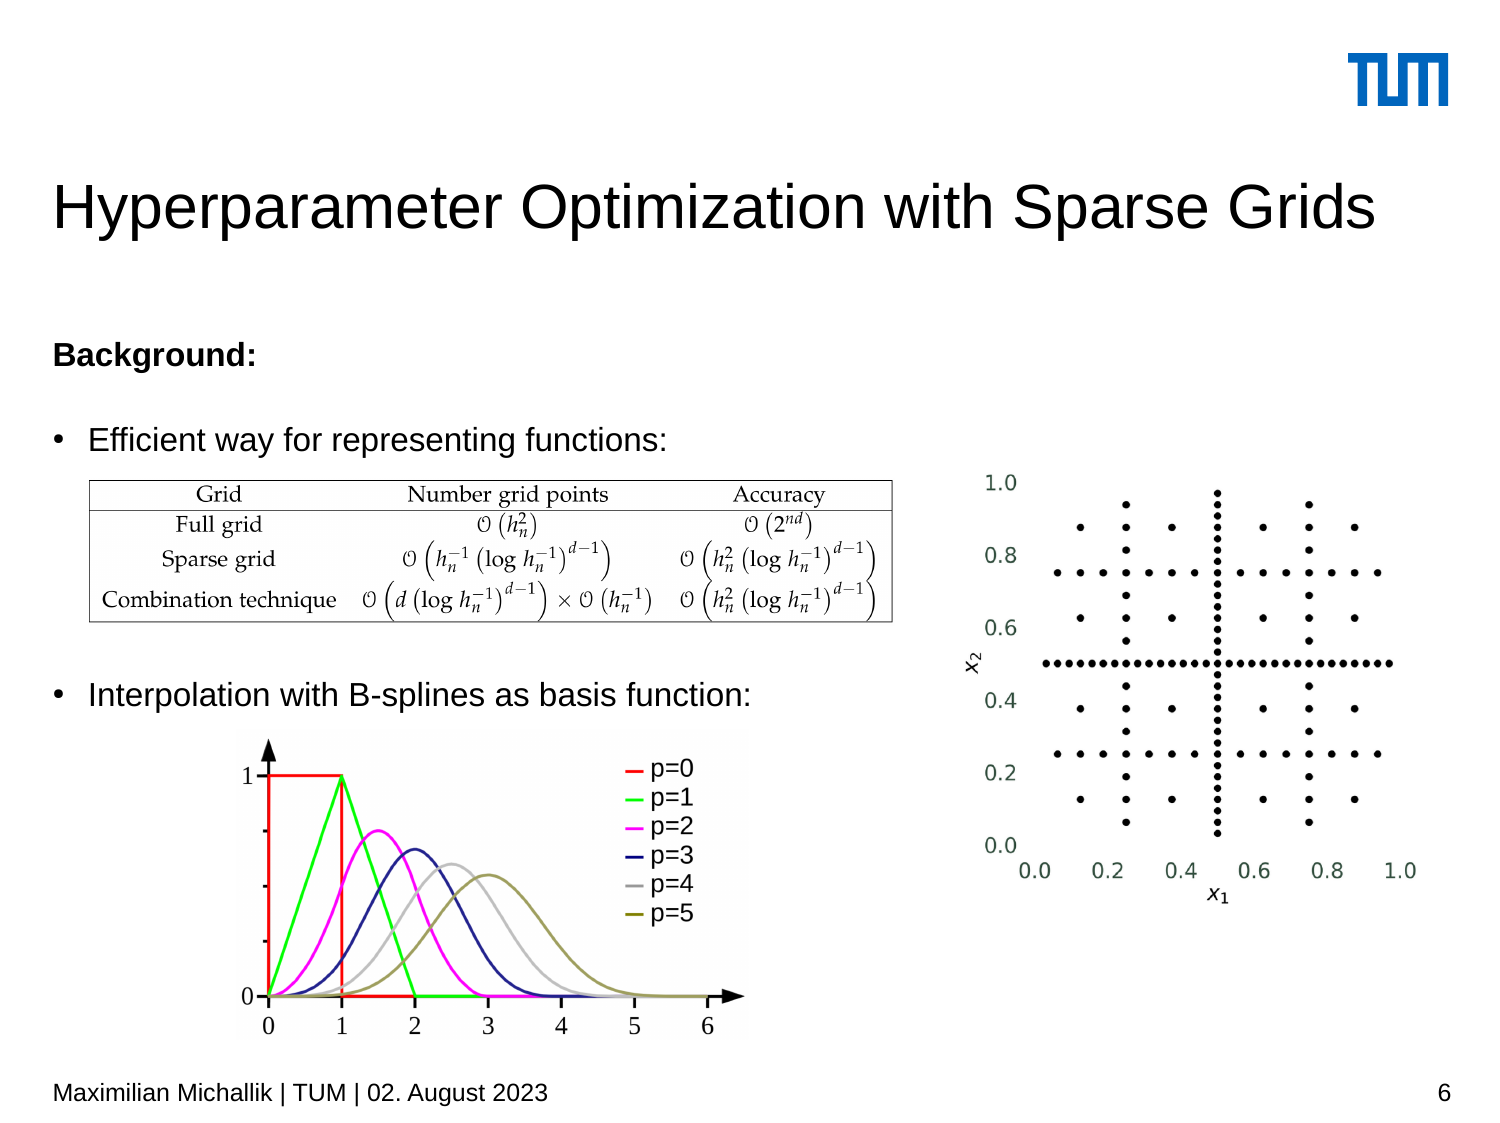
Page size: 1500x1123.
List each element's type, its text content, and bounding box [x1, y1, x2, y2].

list Background: Efficient way for representing functions: Interpolation with B-splines as basis function: [52, 330, 934, 996]
picture [88, 478, 895, 626]
title Hyperparameter Optimization with Sparse Grids [52, 171, 1453, 242]
picture [950, 470, 1424, 906]
picture [236, 729, 749, 1040]
